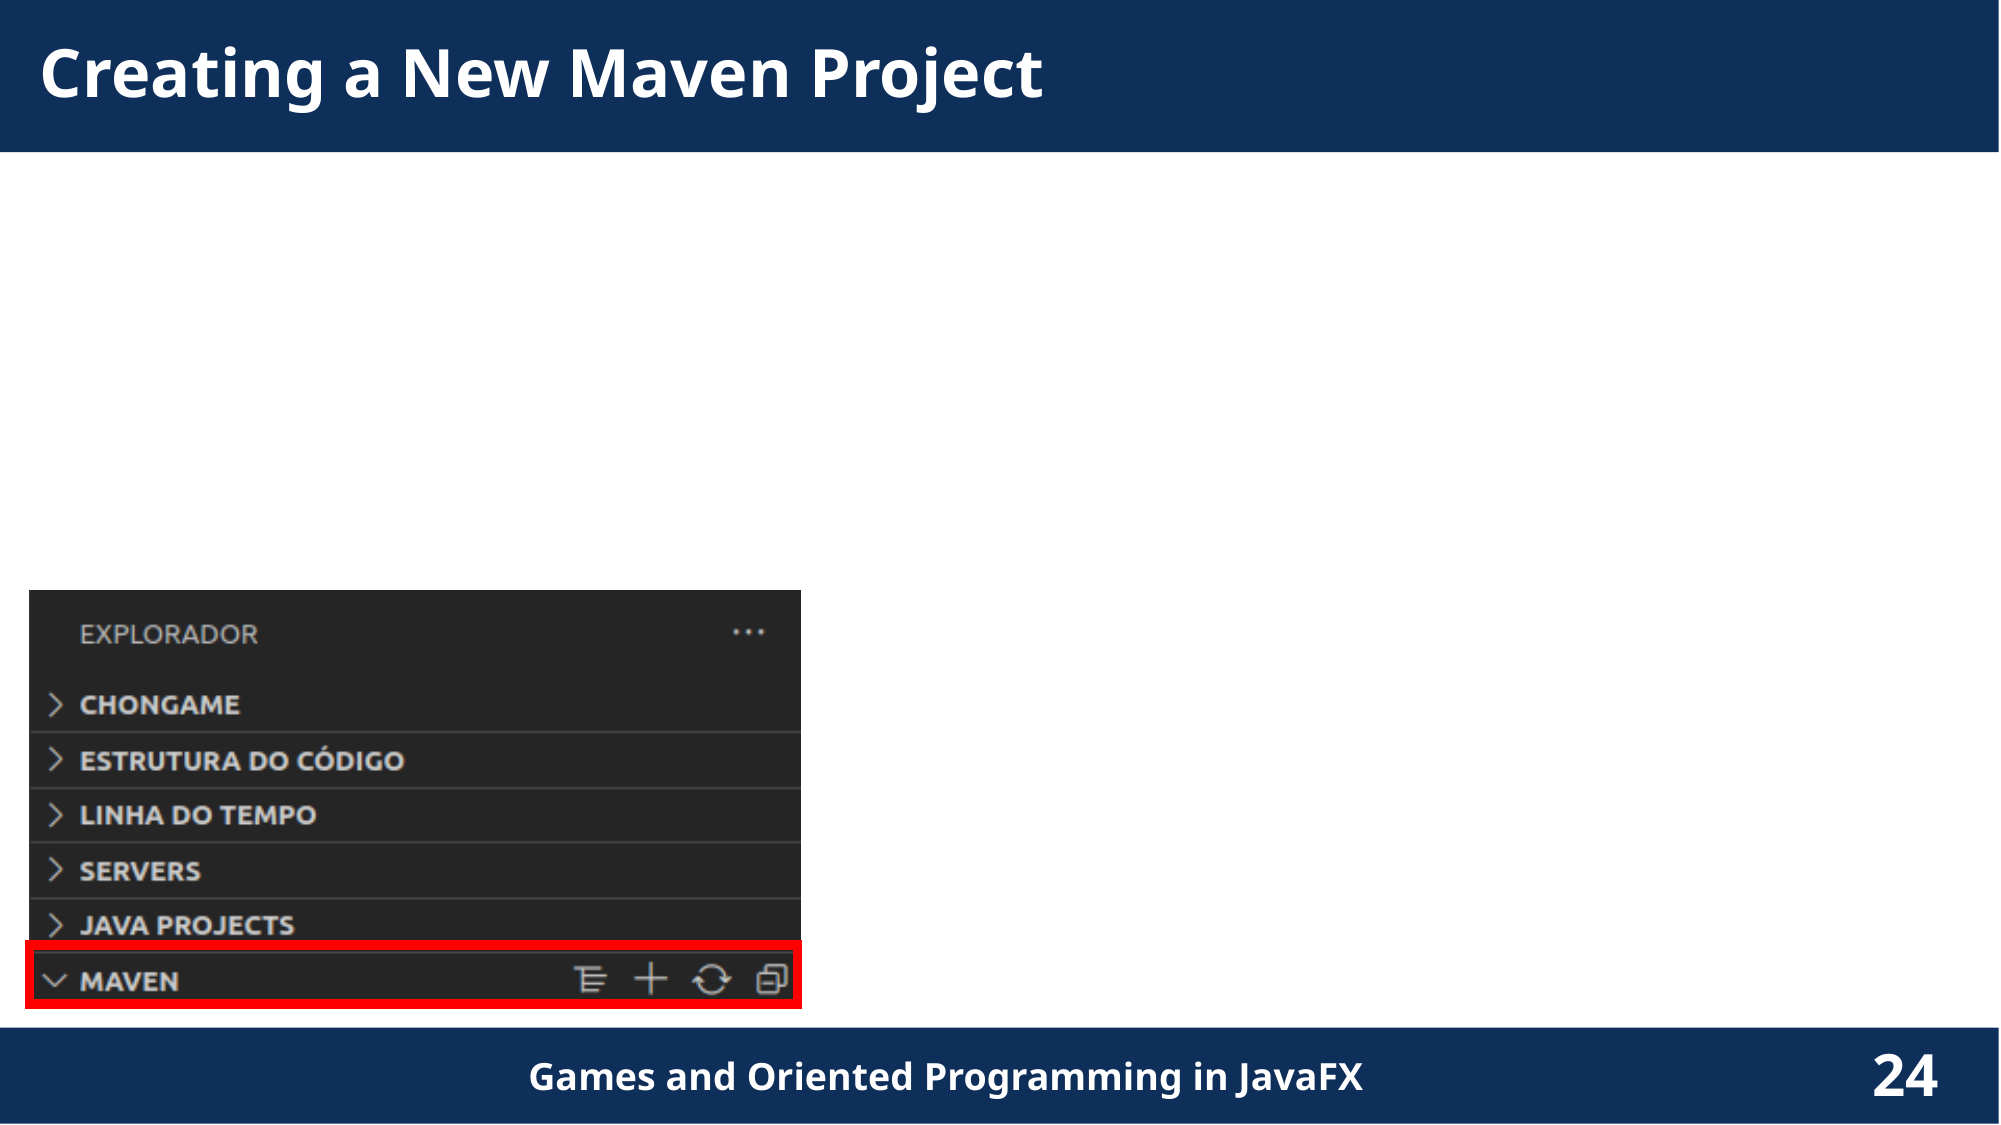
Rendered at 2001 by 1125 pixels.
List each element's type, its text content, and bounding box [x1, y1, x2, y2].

picture [29, 590, 801, 940]
picture [34, 950, 793, 999]
text_box Creating a New Maven Project [25, 23, 1999, 119]
